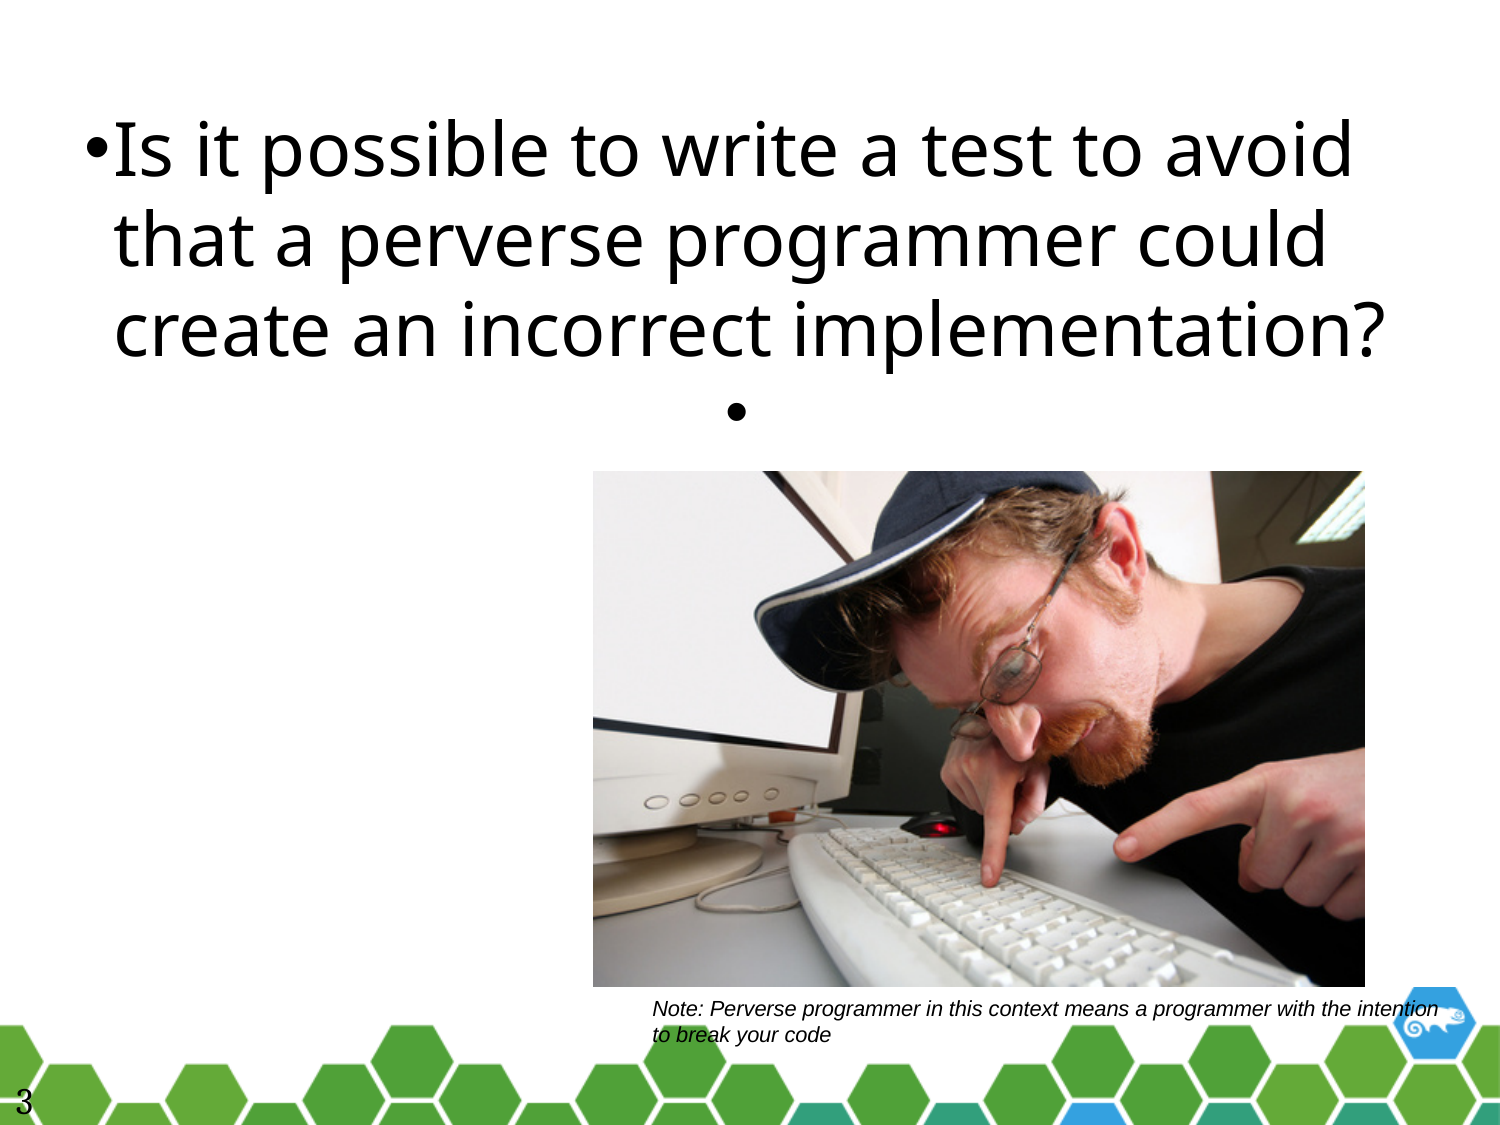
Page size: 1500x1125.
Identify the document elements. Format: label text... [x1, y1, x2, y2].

text_box Is it possible to write a test to avoid that a perverse programmer could create an incorrect implementation? [85, 101, 1411, 755]
picture [0, 471, 1500, 1125]
text_box Note: Perverse programmer in this context means a programmer with the intention to break your code [637, 986, 1459, 1053]
